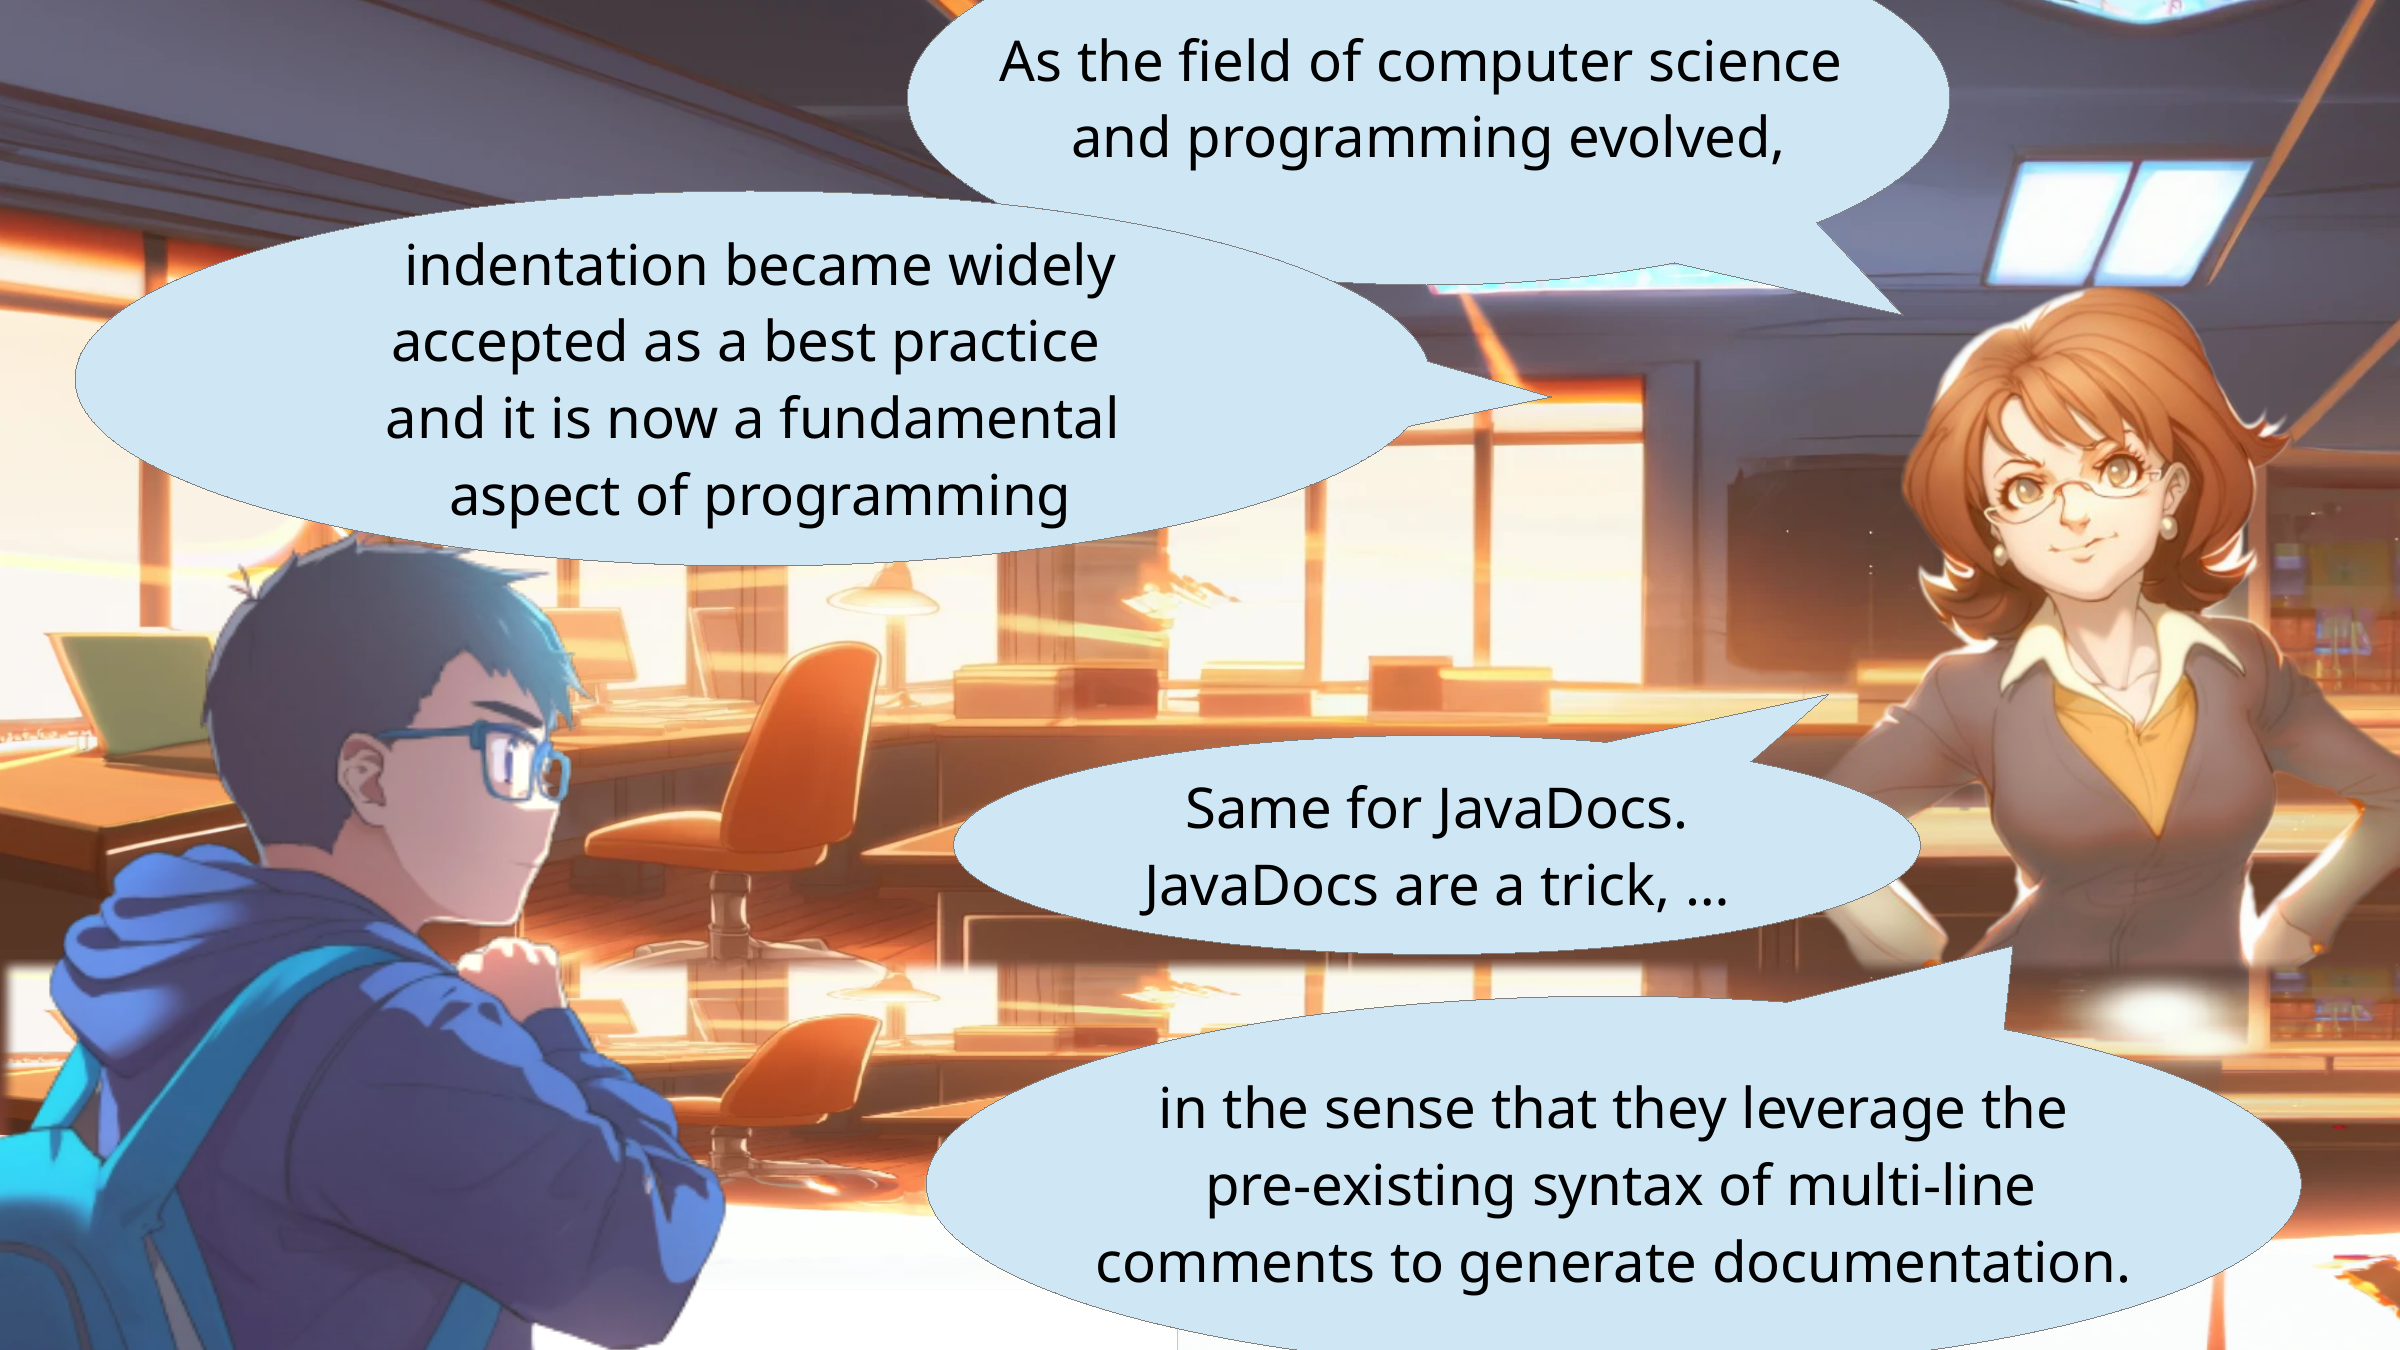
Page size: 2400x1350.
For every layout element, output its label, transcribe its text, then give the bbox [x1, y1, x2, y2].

picture [0, 0, 2400, 1350]
text_box Same for JavaDocs. JavaDocs are a trick, … [953, 694, 1921, 955]
text_box in the sense that they leverage the pre-existing syntax of multi-line comments to generate documentation. [926, 945, 2302, 1350]
text_box indentation became widely accepted as a best practice and it is now a fundamental aspect of programming [75, 190, 1552, 566]
text_box As the field of computer science and programming evolved, [907, 0, 1951, 316]
